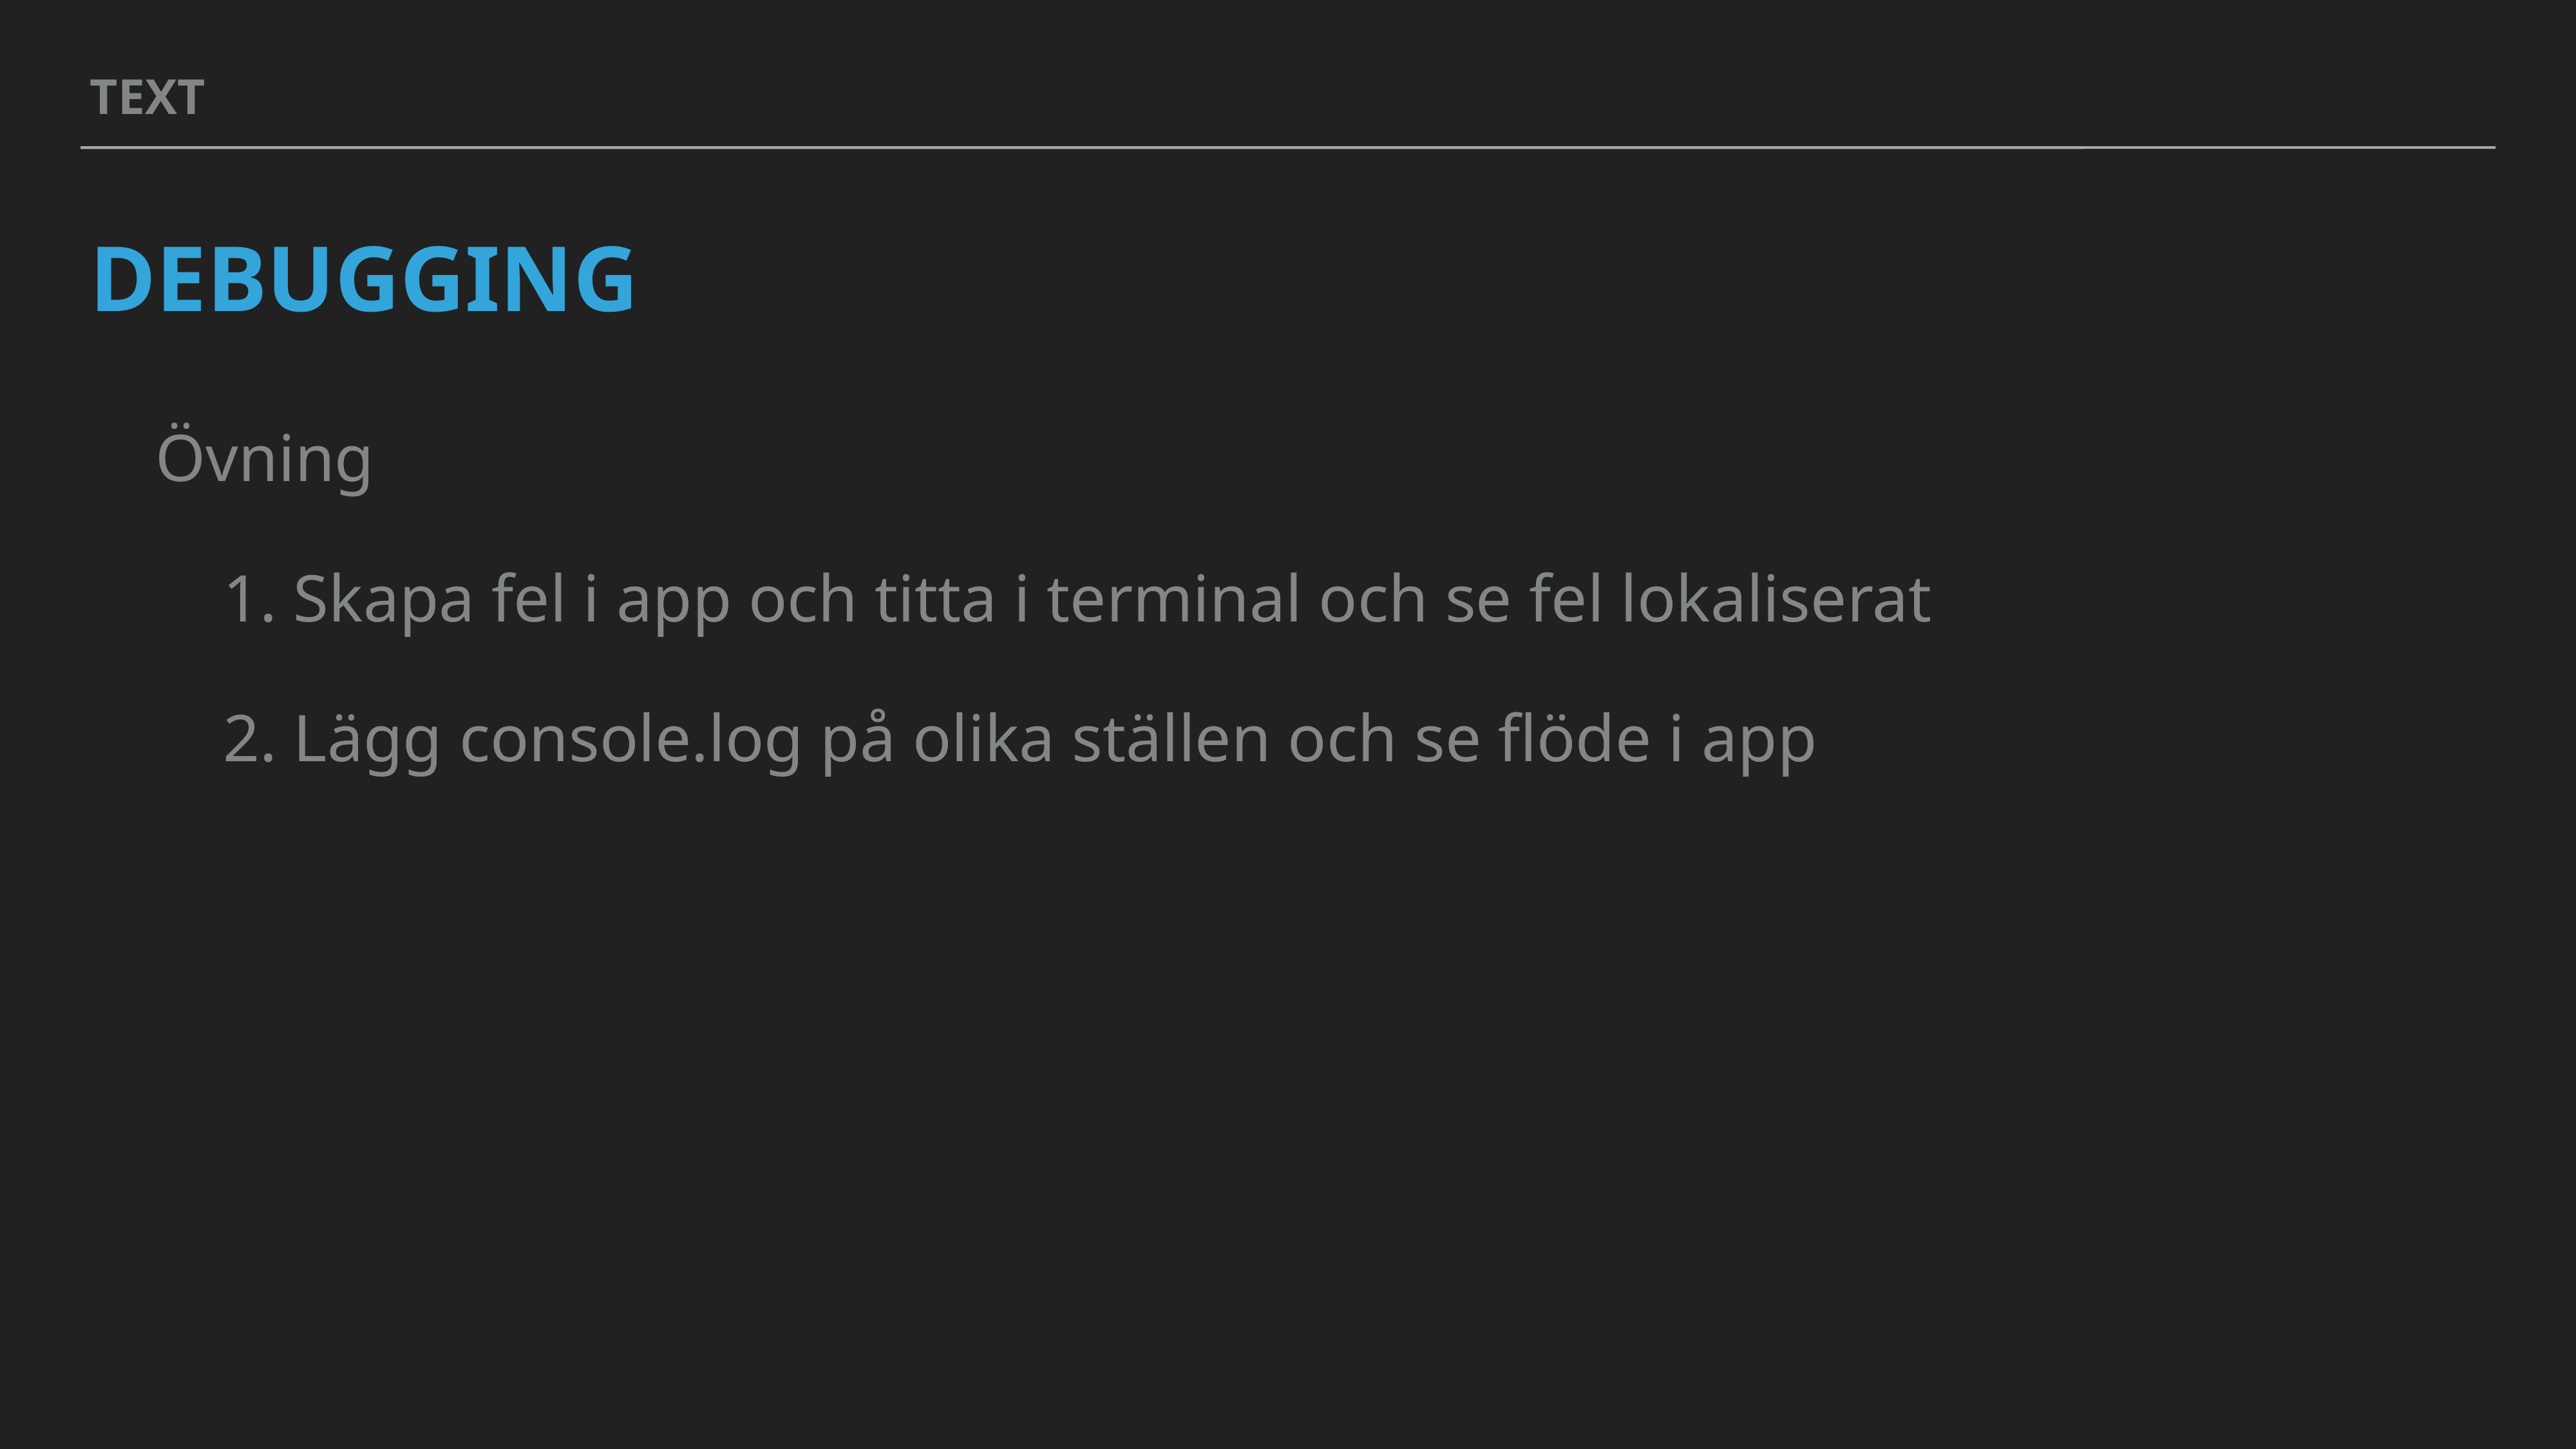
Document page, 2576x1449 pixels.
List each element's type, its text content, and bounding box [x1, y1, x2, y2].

text_box Övning 1. Skapa fel i app och titta i terminal och se fel lokaliserat 2. Lägg console.log på olika ställen och se flöde i app [80, 408, 2496, 1315]
text_box Debugging [80, 228, 2496, 336]
